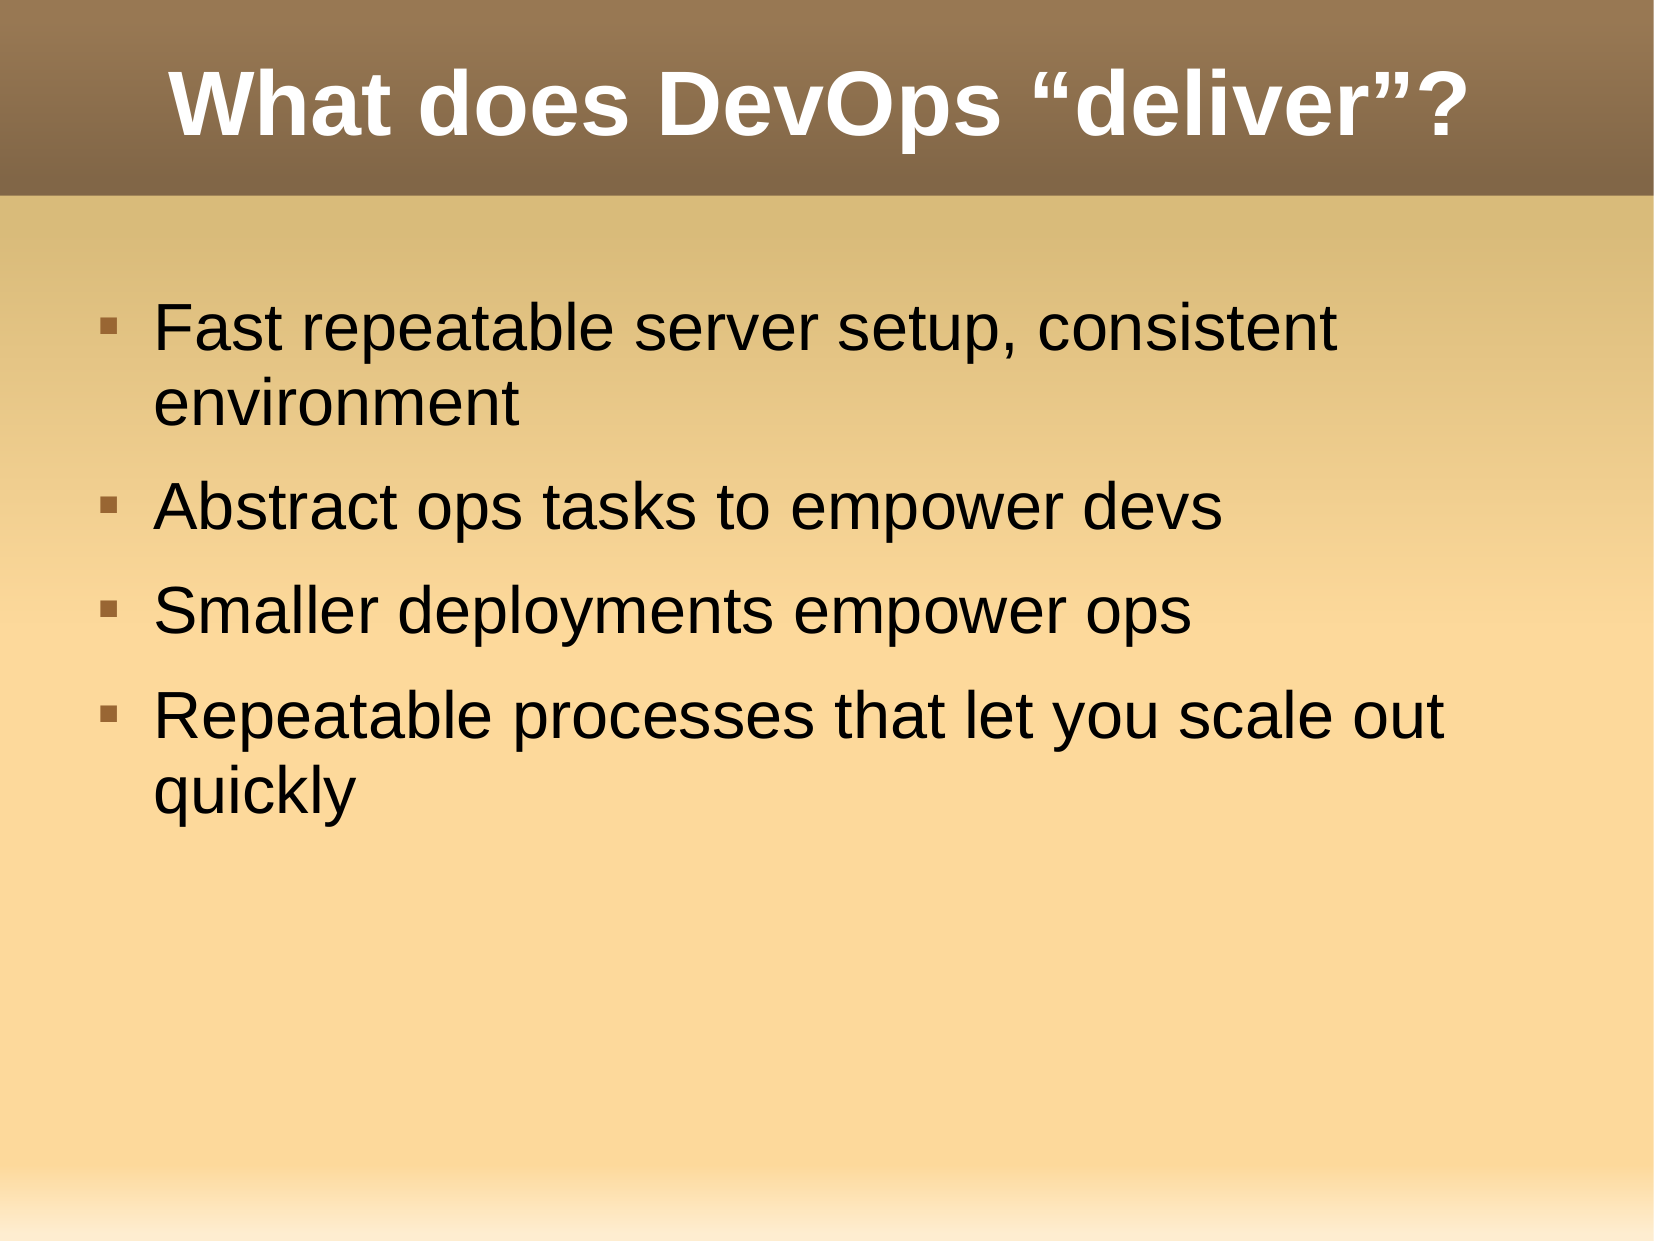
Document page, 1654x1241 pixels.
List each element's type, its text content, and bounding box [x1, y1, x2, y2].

list Fast repeatable server setup, consistent environment Abstract ops tasks to empower devs Smaller deployments empower ops Repeatable processes that let you scale out quickly [82, 290, 1571, 828]
title What does DevOps “deliver”? [76, 52, 1565, 155]
picture [0, 0, 1654, 1241]
